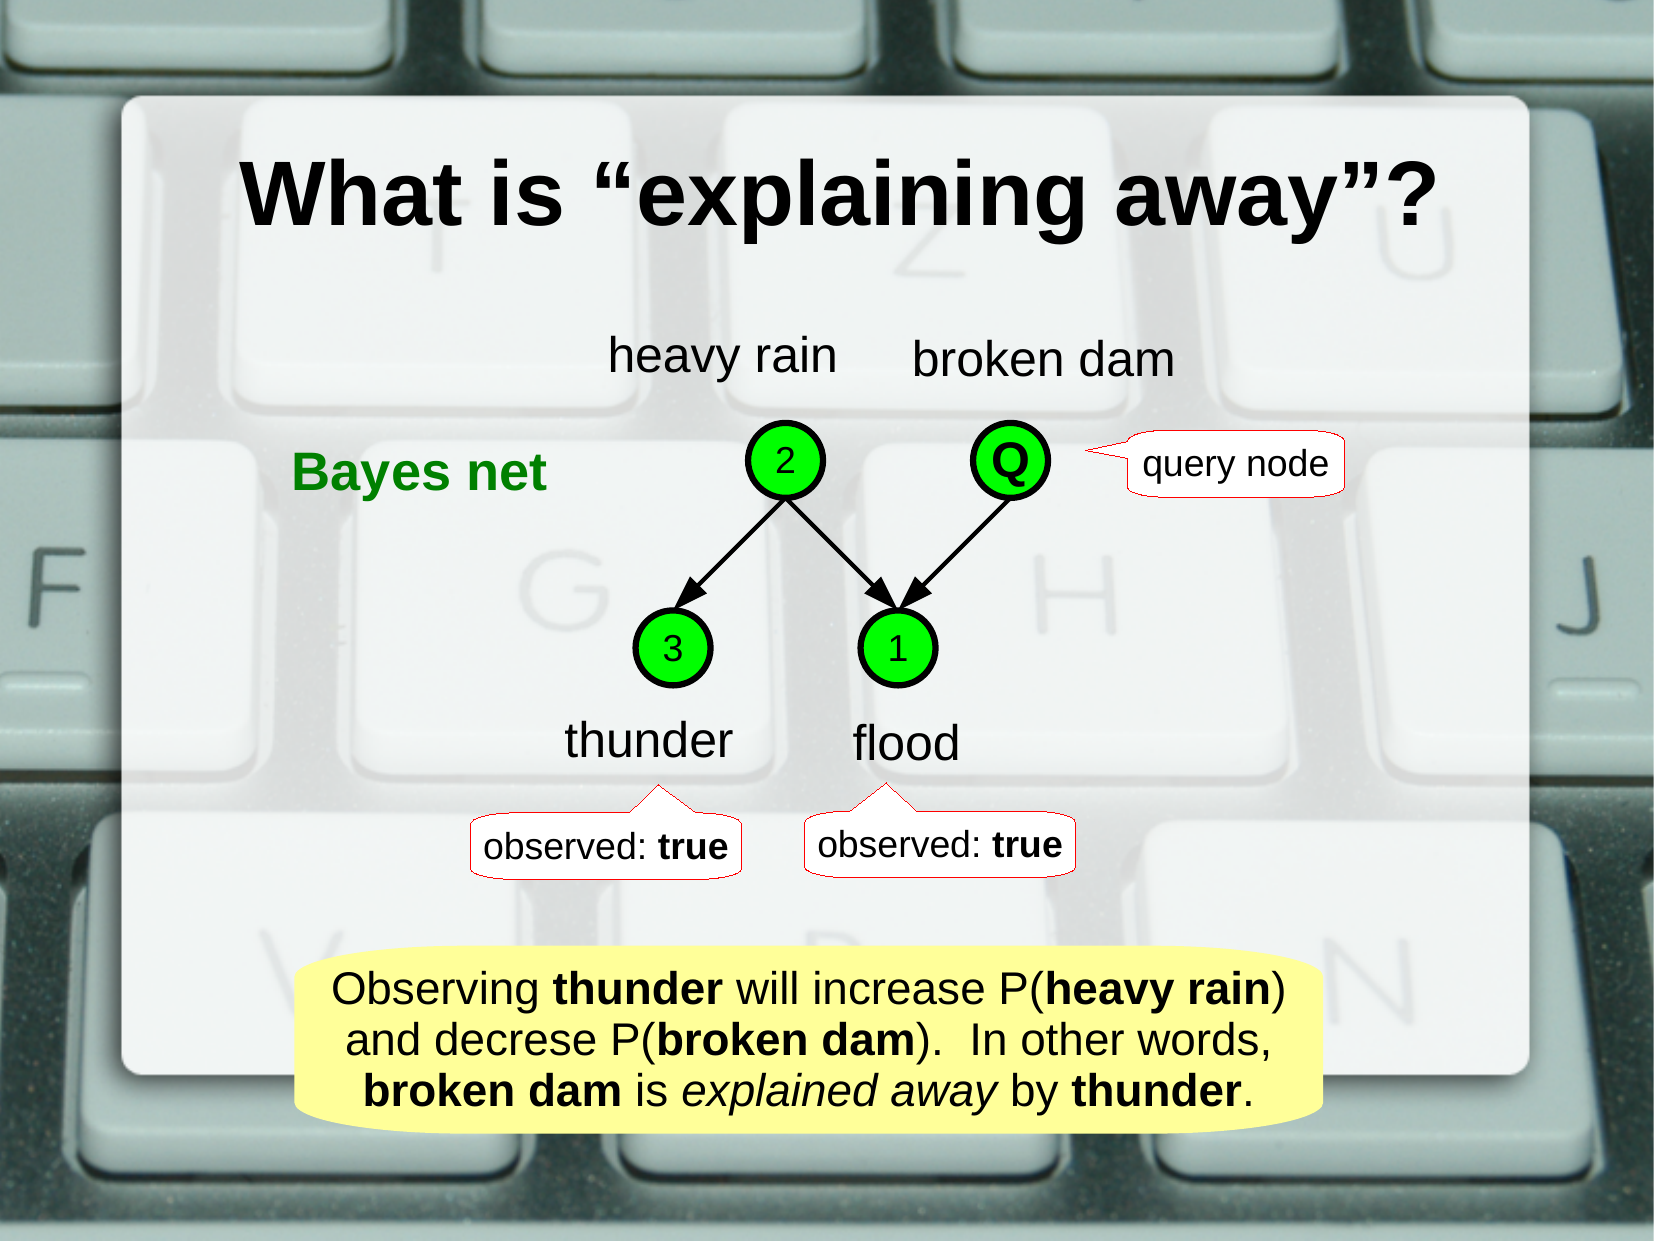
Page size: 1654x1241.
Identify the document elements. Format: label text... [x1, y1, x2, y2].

text_box flood [823, 707, 996, 779]
text_box 2 [748, 422, 824, 498]
text_box observed: true [470, 784, 742, 880]
text_box query node [1085, 430, 1345, 498]
text_box thunder [549, 704, 755, 775]
text_box observed: true [804, 782, 1076, 878]
text_box heavy rain [592, 320, 870, 391]
text_box 1 [860, 610, 936, 686]
title What is “explaining away”? [185, 118, 1497, 268]
text_box Observing thunder will increase P(heavy rain) and decrese P(broken dam). In other words, broken dam is explained away by thunder. [294, 945, 1324, 1134]
text_box broken dam [897, 323, 1214, 395]
text_box Q [973, 422, 1049, 498]
text_box Bayes net [261, 433, 578, 511]
text_box 3 [635, 610, 711, 686]
picture [0, 0, 1654, 1241]
